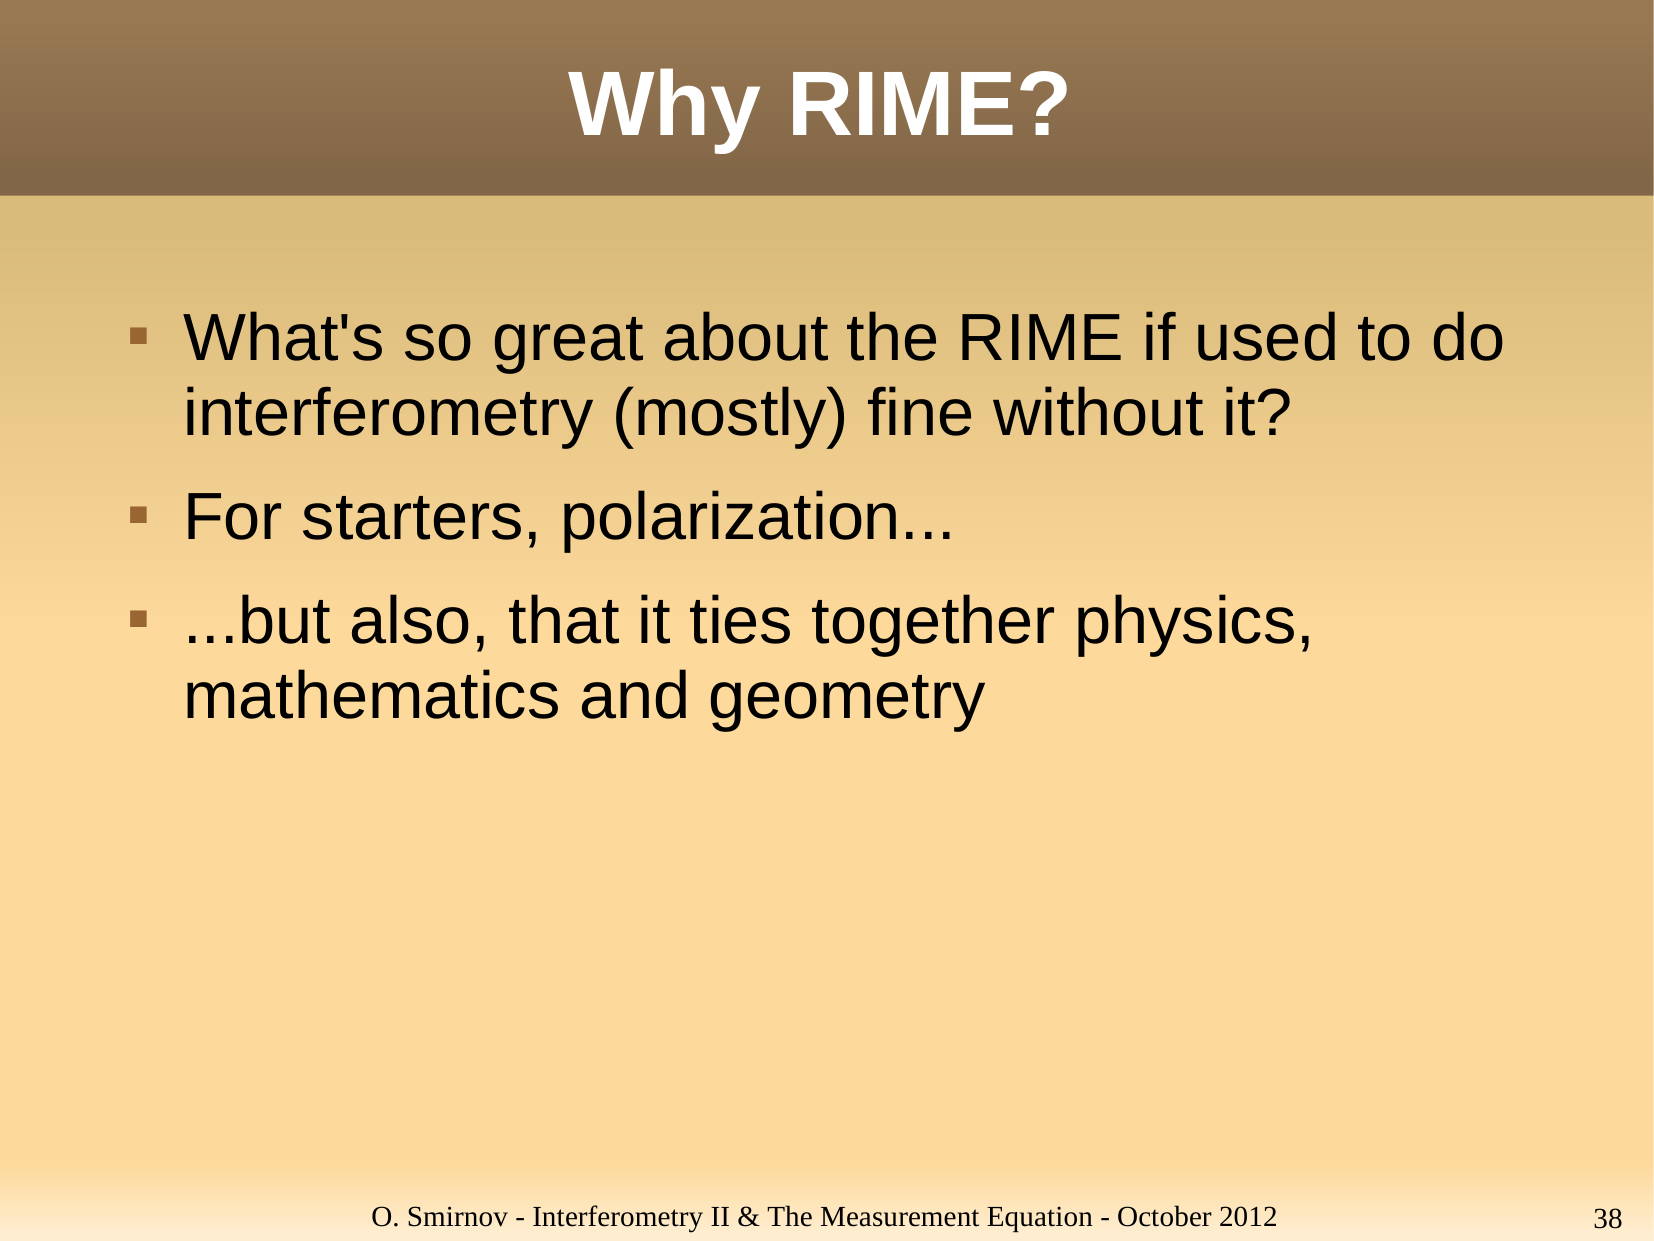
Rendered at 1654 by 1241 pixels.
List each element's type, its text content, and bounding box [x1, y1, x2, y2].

title Why RIME? [76, 0, 1565, 208]
list What's so great about the RIME if used to do interferometry (mostly) fine without it? For starters, polarization... ...but also, that it ties together physics, mathematics and geometry [112, 300, 1601, 1119]
picture [0, 0, 1654, 1241]
